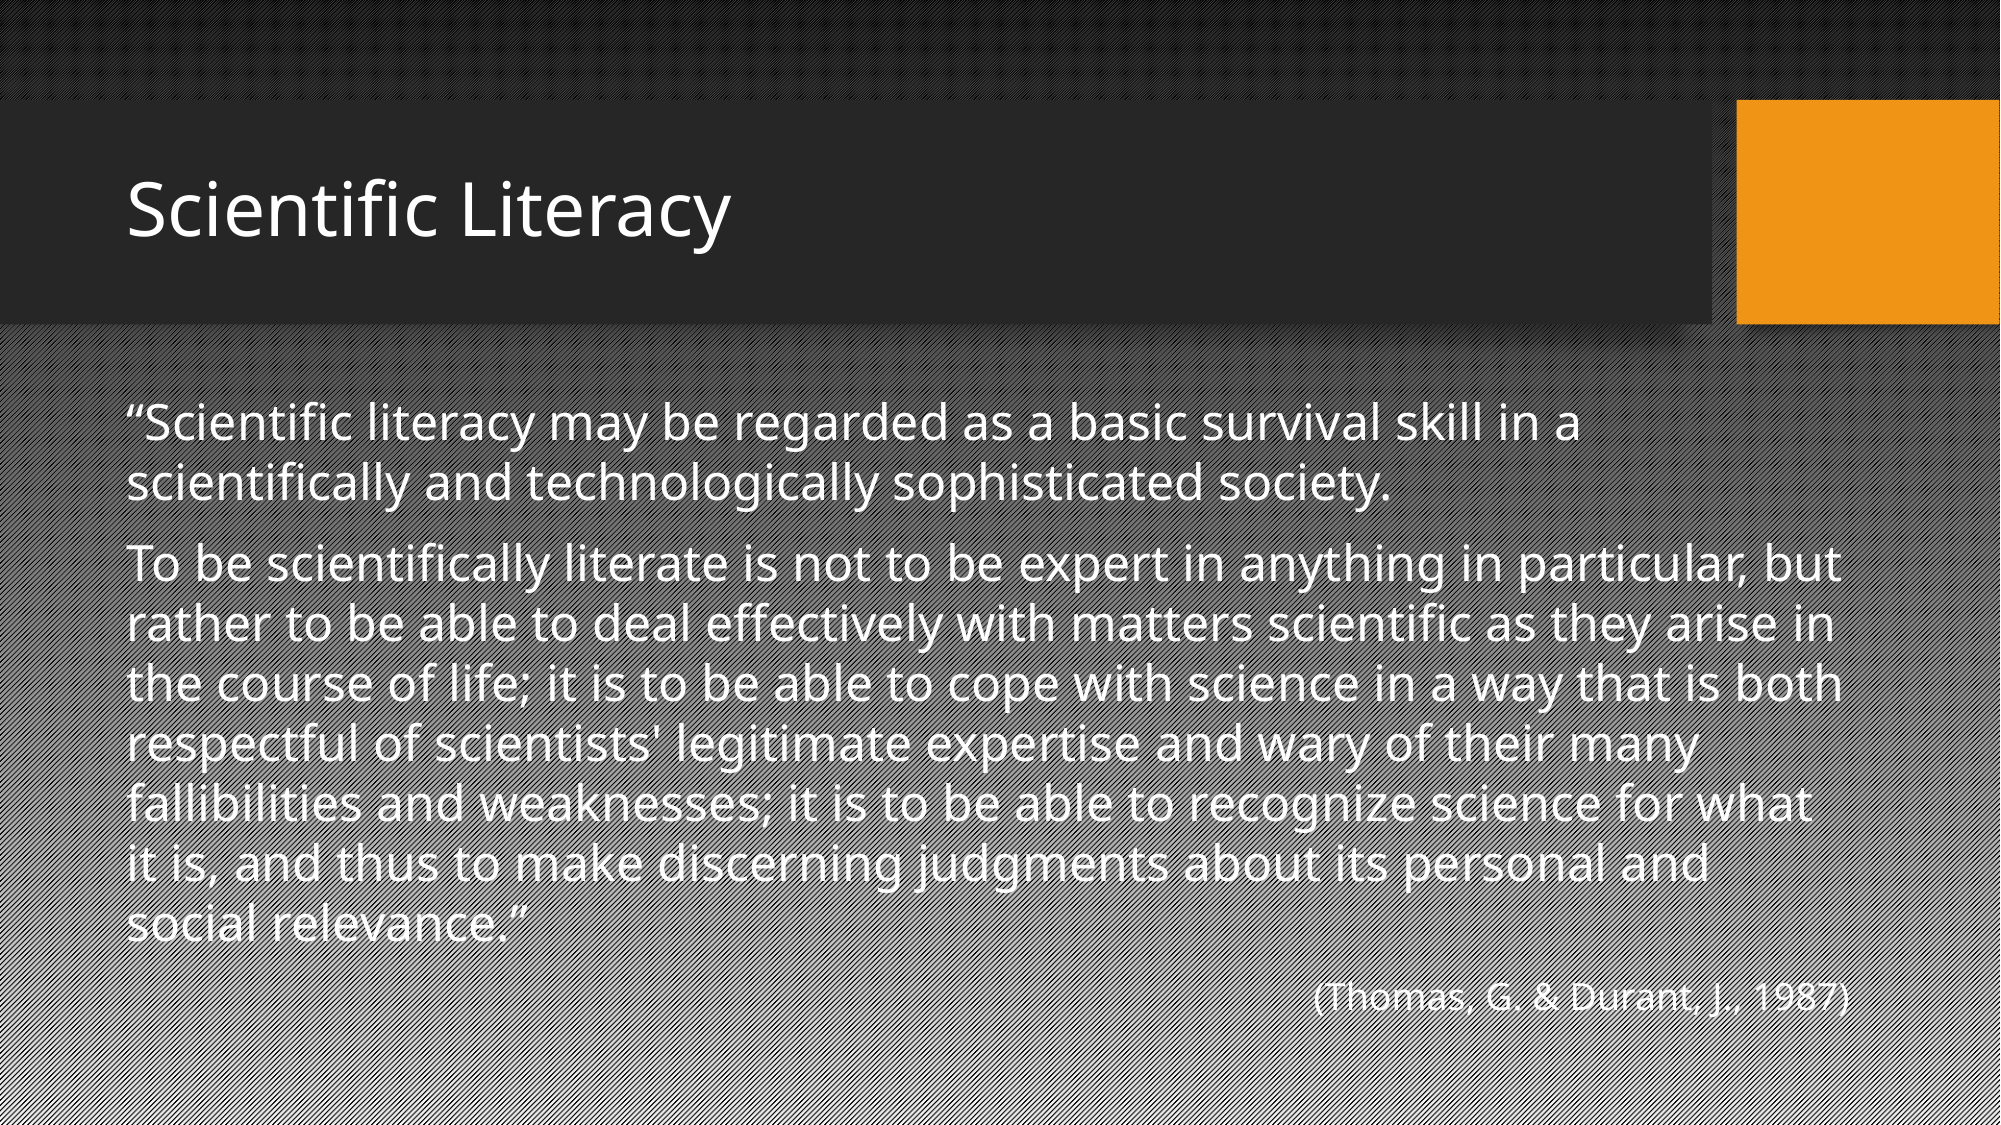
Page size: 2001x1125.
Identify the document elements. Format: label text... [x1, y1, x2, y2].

title Scientific Literacy [111, 123, 1689, 301]
list “Scientific literacy may be regarded as a basic survival skill in a scientifically and technologically sophisticated society. To be scientifically literate is not to be expert in anything in particular, but rather to be able to deal effectively with matters scientific as they arise in the course of life; it is to be able to cope with science in a way that is both respectful of scientists' legitimate expertise and wary of their many fallibilities and weaknesses; it is to be able to recognize science for what it is, and thus to make discerning judgments about its personal and social relevance.” (Thomas, G. & Durant, J., 1987) [111, 383, 1866, 1072]
picture [0, 0, 2000, 1125]
